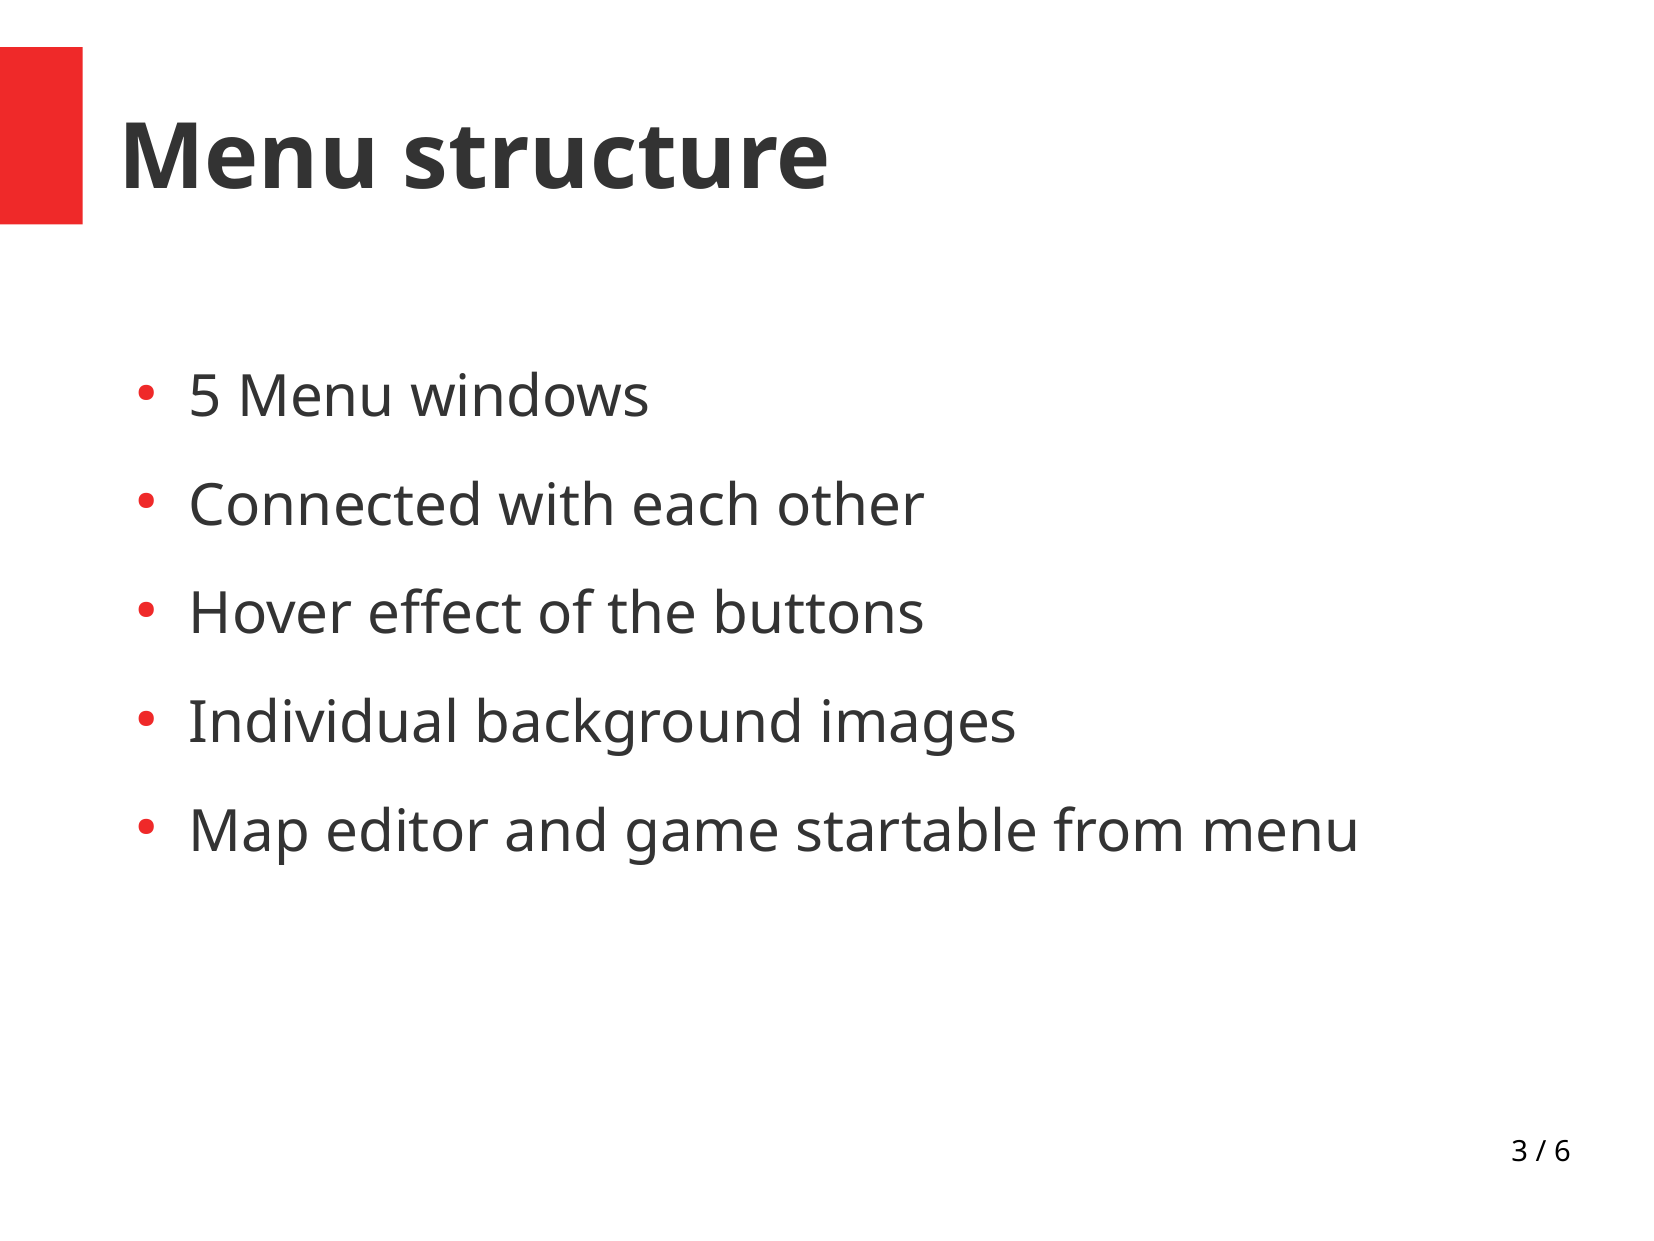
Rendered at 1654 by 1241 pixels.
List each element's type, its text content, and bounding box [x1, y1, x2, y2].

list 5 Menu windows Connected with each other Hover effect of the buttons Individual background images Map editor and game startable from menu [118, 354, 1536, 1074]
title Menu structure [118, 49, 1571, 257]
